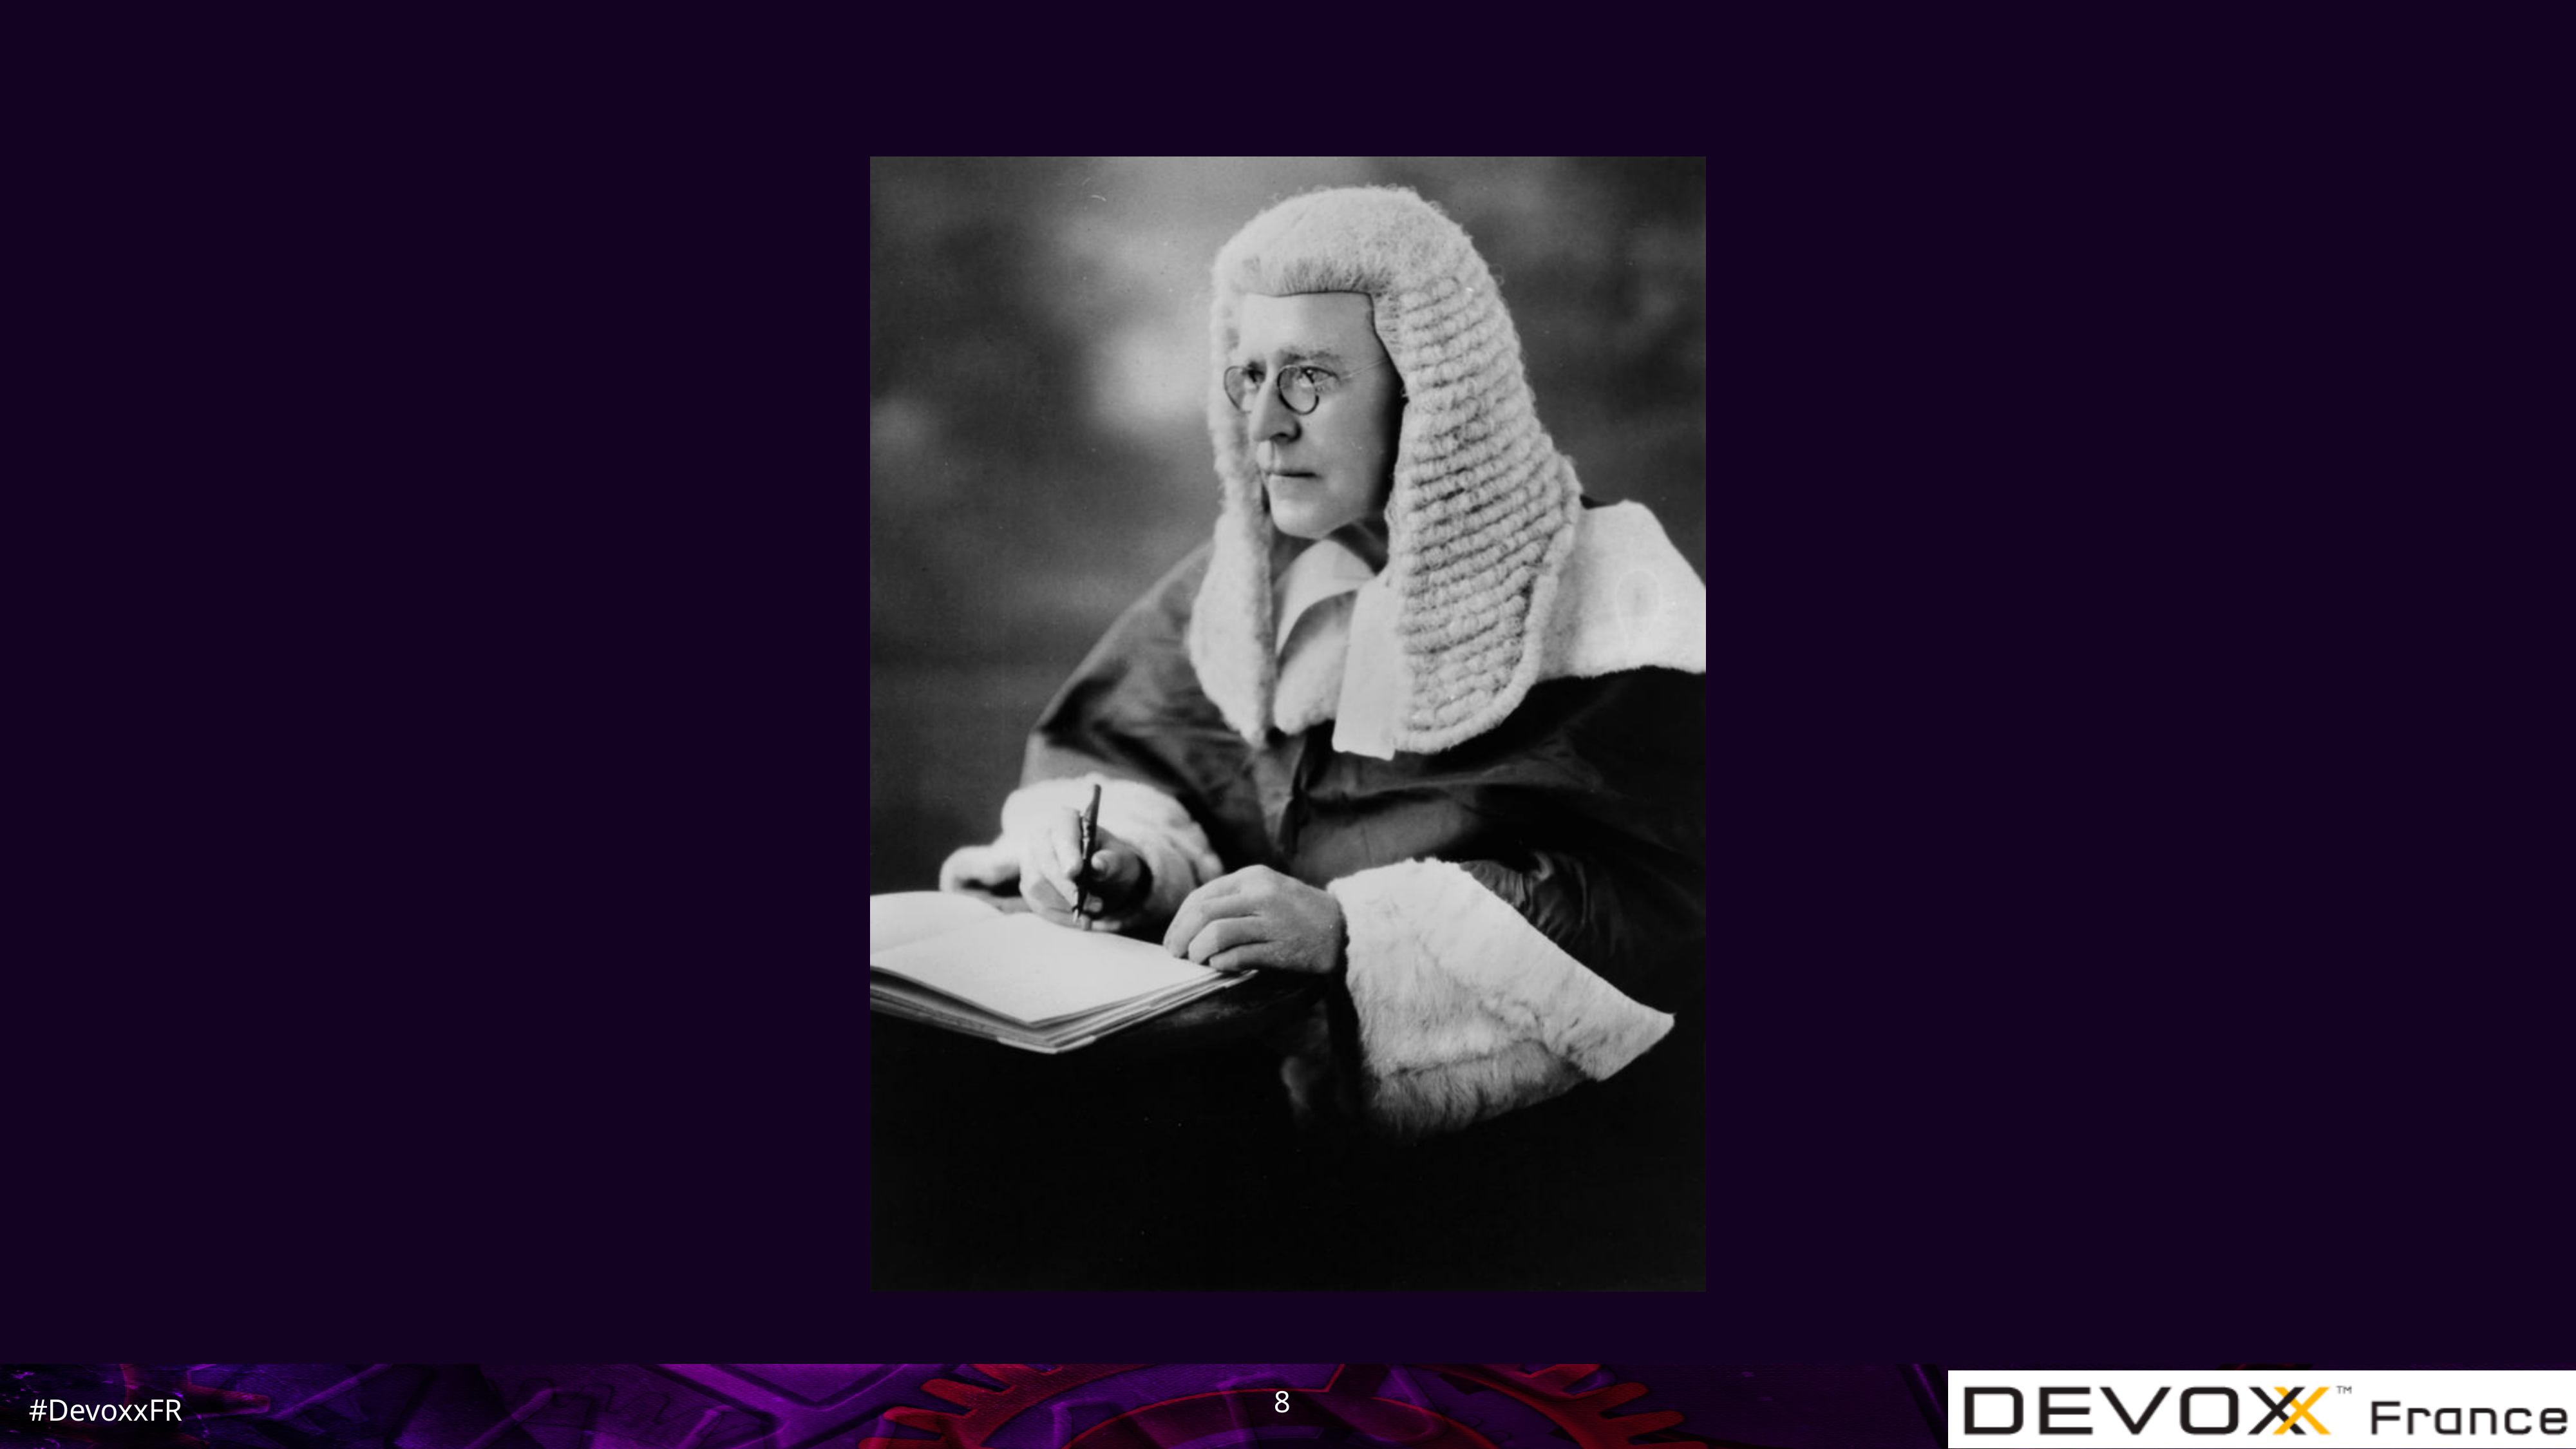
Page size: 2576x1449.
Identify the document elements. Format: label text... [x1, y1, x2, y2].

slide_number <number> [1255, 1375, 1310, 1427]
picture [0, 1364, 2576, 1449]
picture [870, 156, 1706, 1292]
